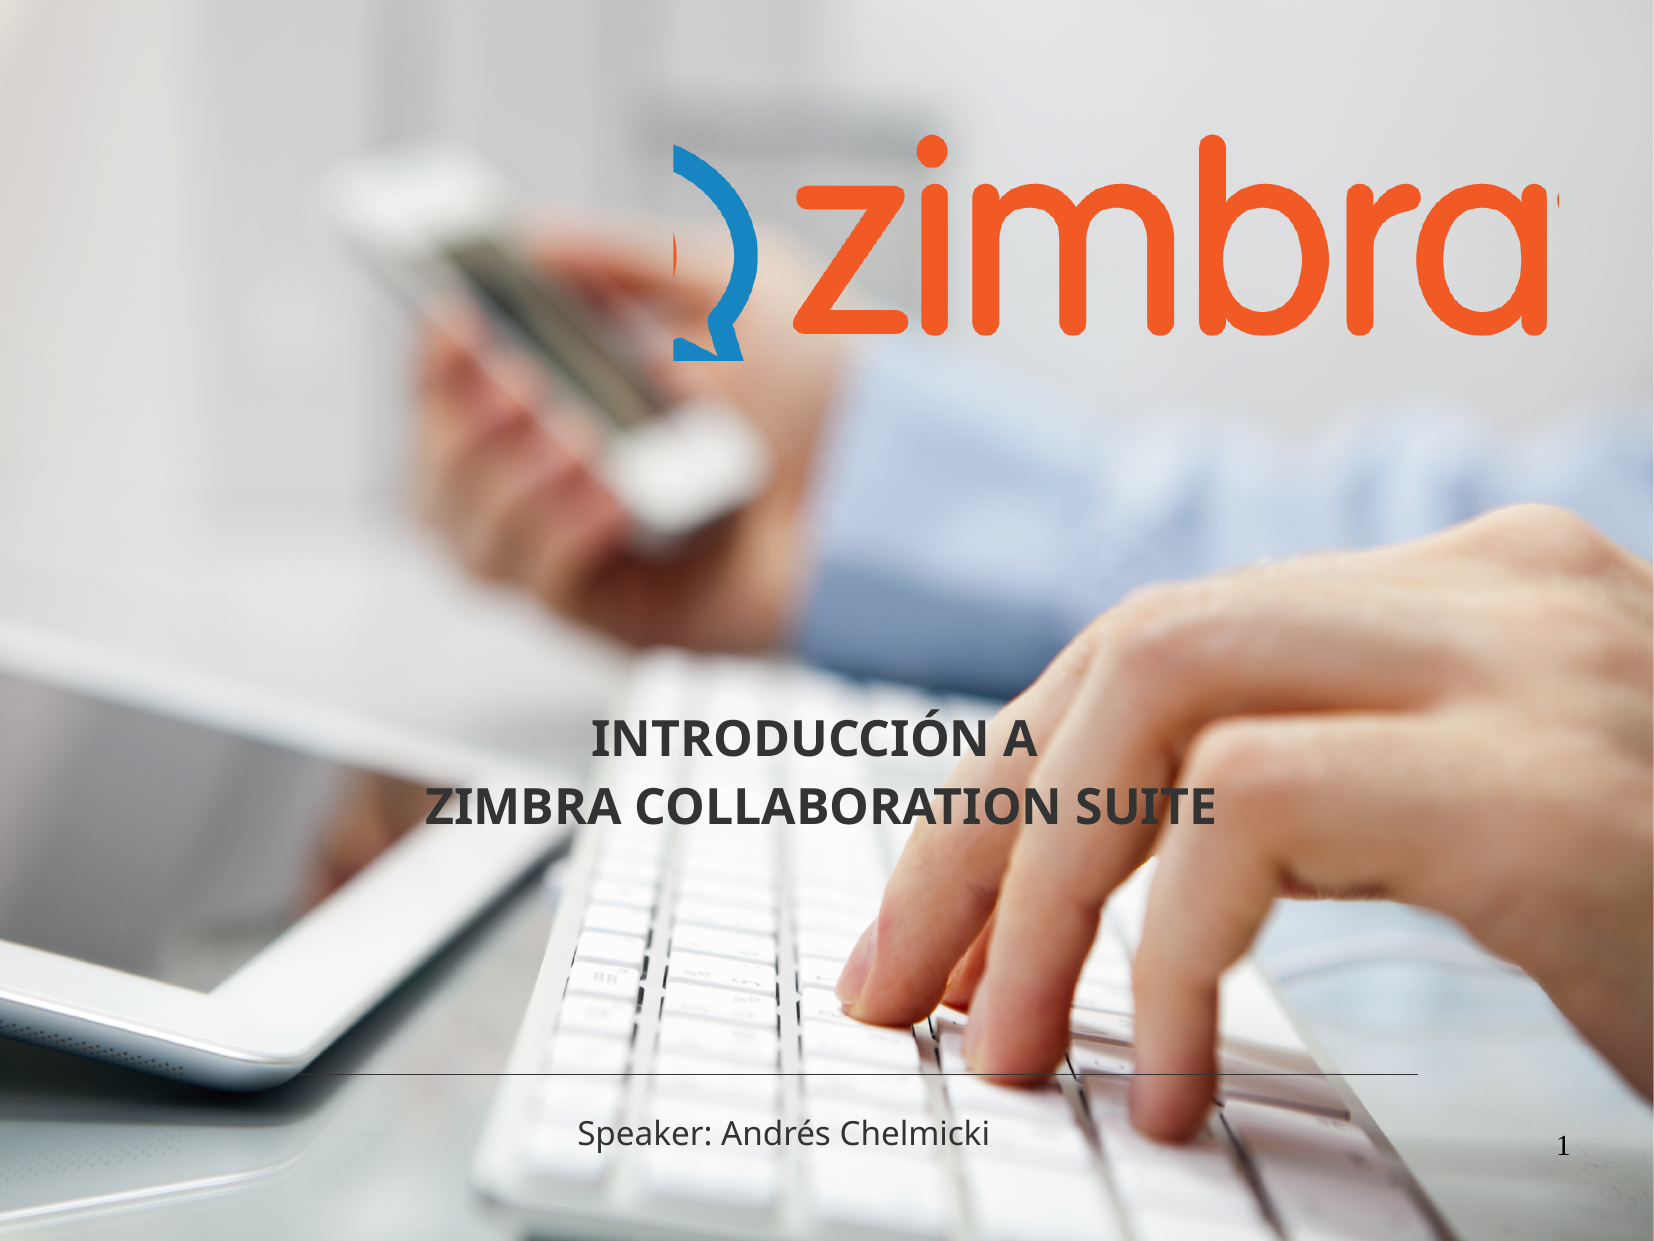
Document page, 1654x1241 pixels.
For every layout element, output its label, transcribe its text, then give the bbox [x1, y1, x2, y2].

text_box Speaker: Andrés Chelmicki [577, 1110, 1125, 1146]
picture [0, 0, 1654, 1241]
text_box INTRODUCCIÓN A ZIMBRA COLLABORATION SUITE [425, 702, 1252, 821]
